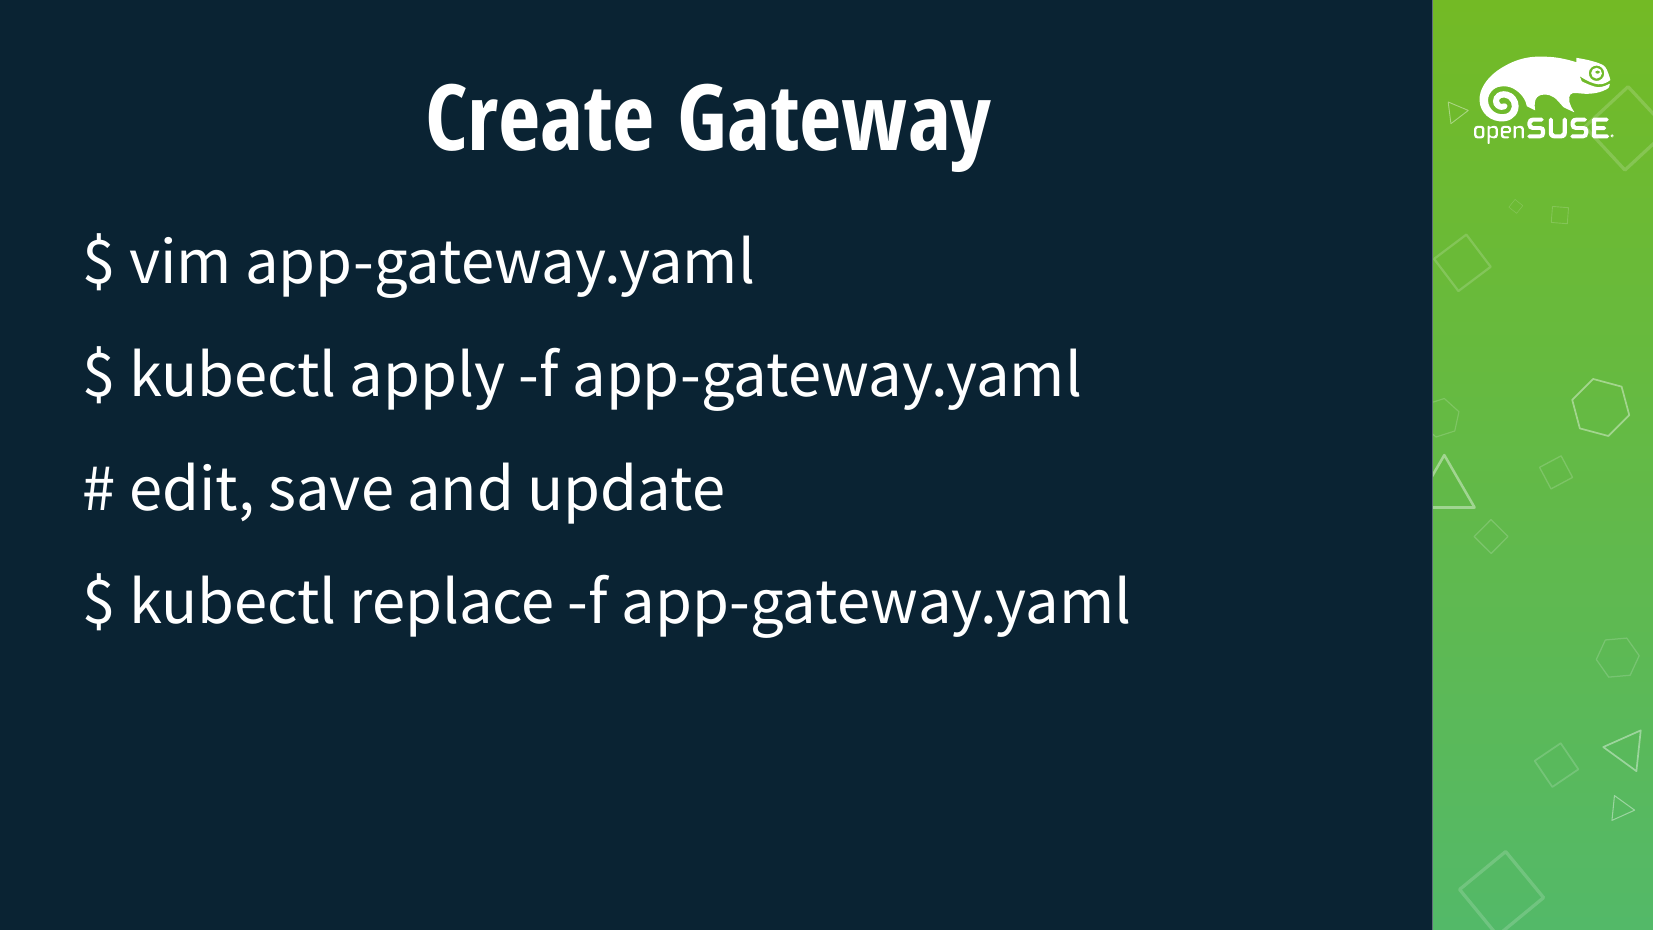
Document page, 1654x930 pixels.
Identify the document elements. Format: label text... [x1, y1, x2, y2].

list $ vim app-gateway.yaml $ kubectl apply -f app-gateway.yaml # edit, save and update $ kubectl replace -f app-gateway.yaml [82, 217, 1336, 757]
title Create Gateway [82, 37, 1336, 193]
